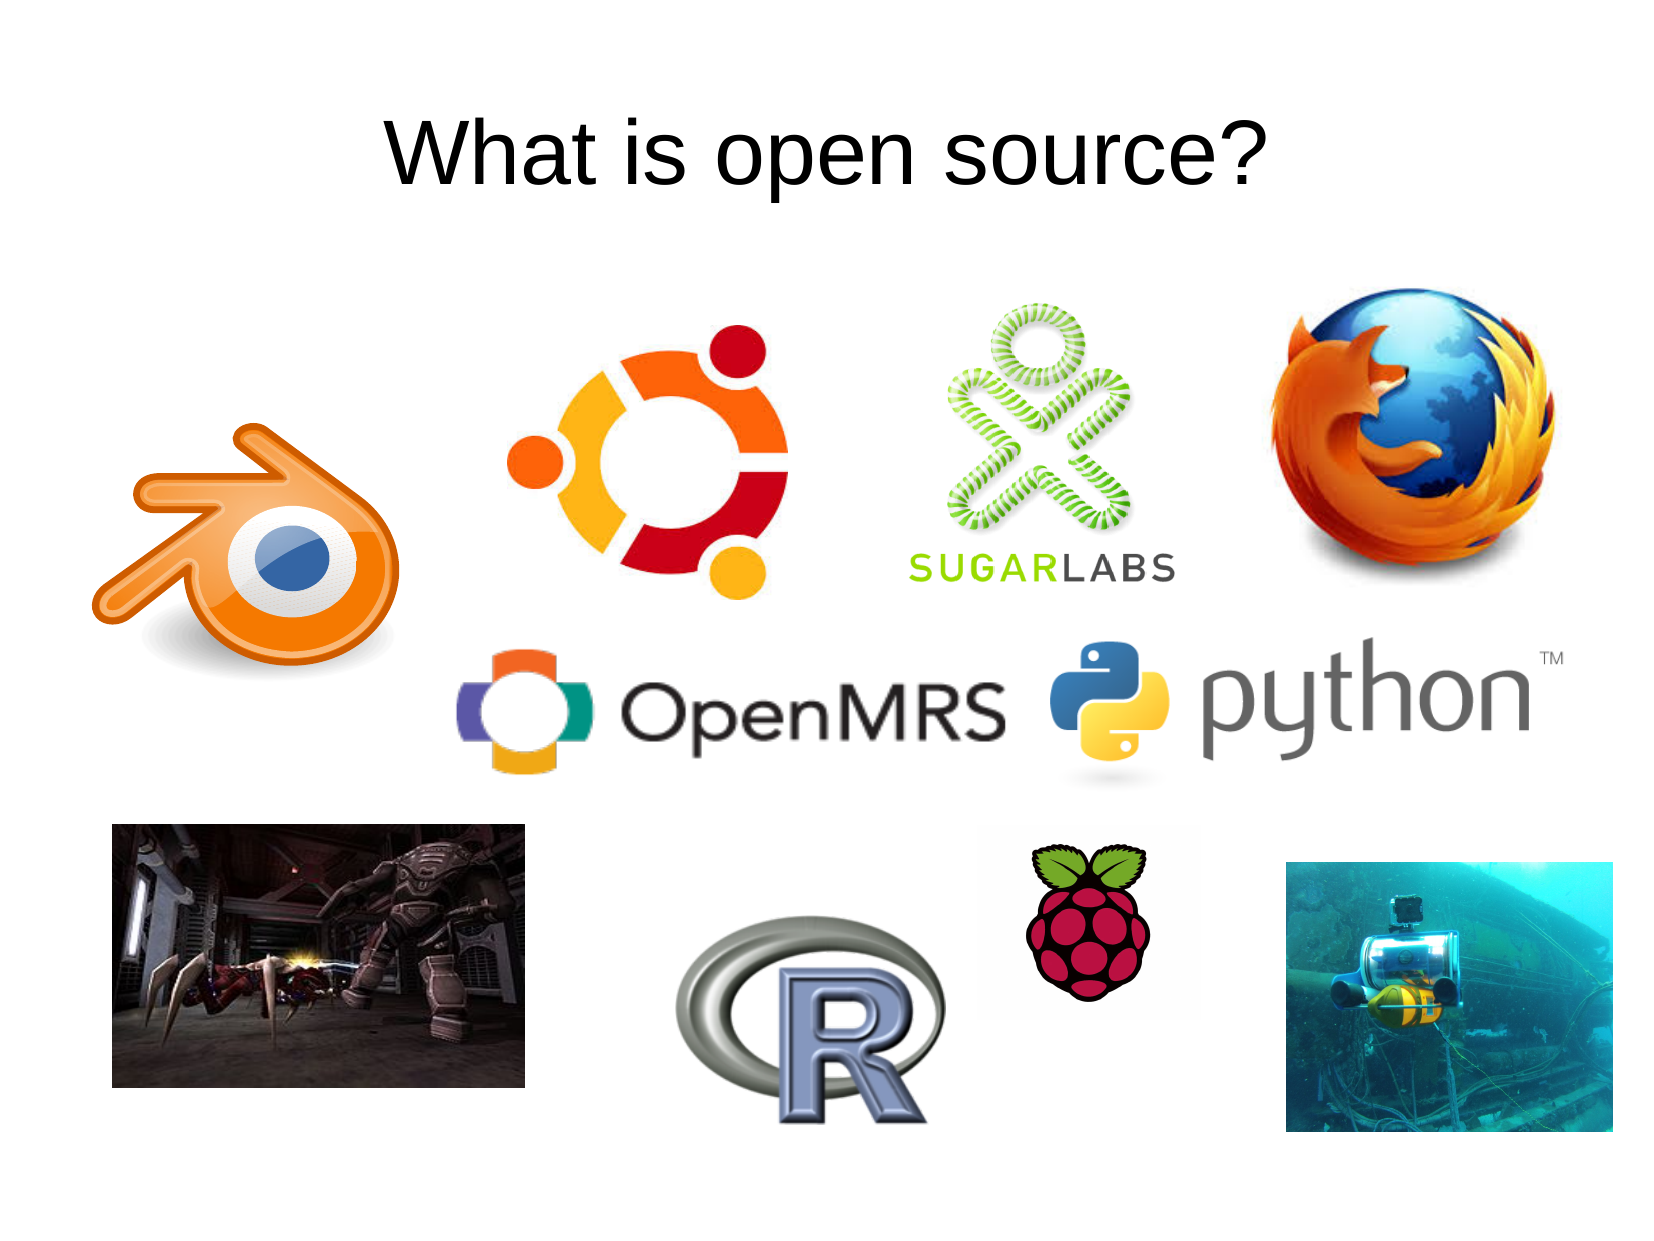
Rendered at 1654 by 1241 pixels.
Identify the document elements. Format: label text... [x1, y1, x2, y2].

picture [507, 325, 788, 601]
picture [1286, 862, 1613, 1132]
picture [75, 391, 408, 713]
title What is open source? [82, 49, 1571, 257]
picture [675, 915, 946, 1126]
picture [900, 299, 1185, 585]
picture [450, 262, 1613, 1020]
picture [112, 824, 525, 1088]
